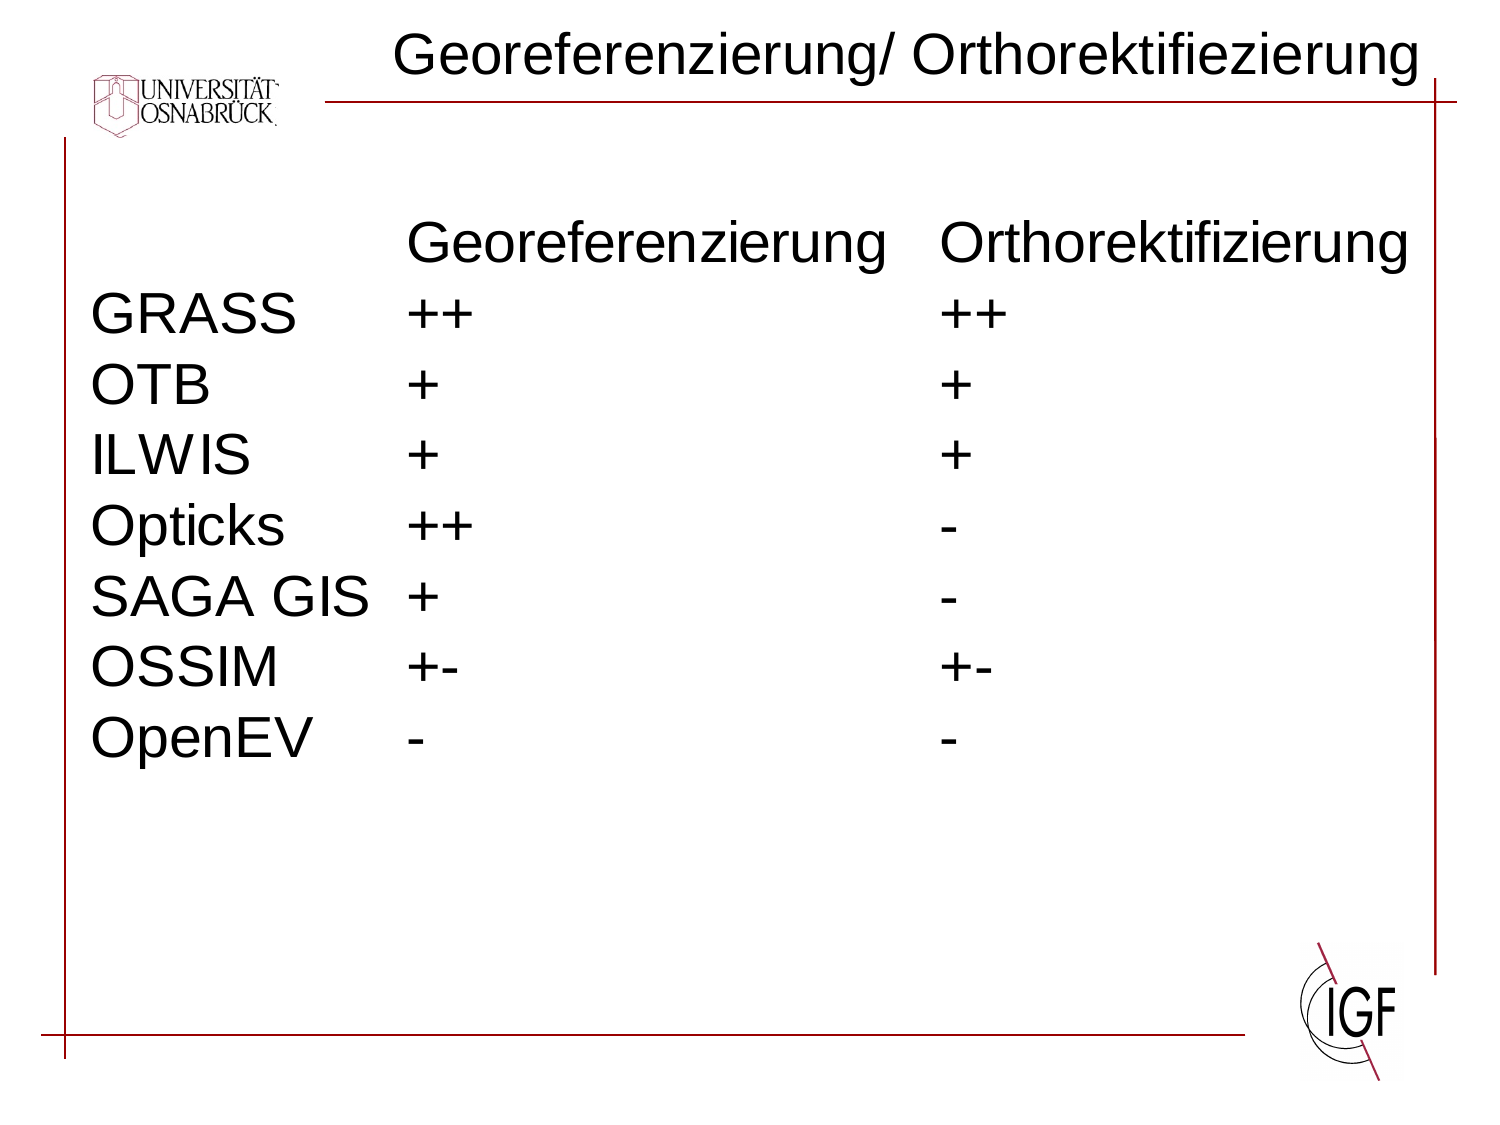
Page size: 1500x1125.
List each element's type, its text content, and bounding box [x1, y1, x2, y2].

picture [93, 75, 279, 138]
picture [1300, 959, 1404, 1081]
title Georeferenzierung/ Orthorektifiezierung [295, 19, 1423, 89]
chart [88, 206, 1463, 959]
